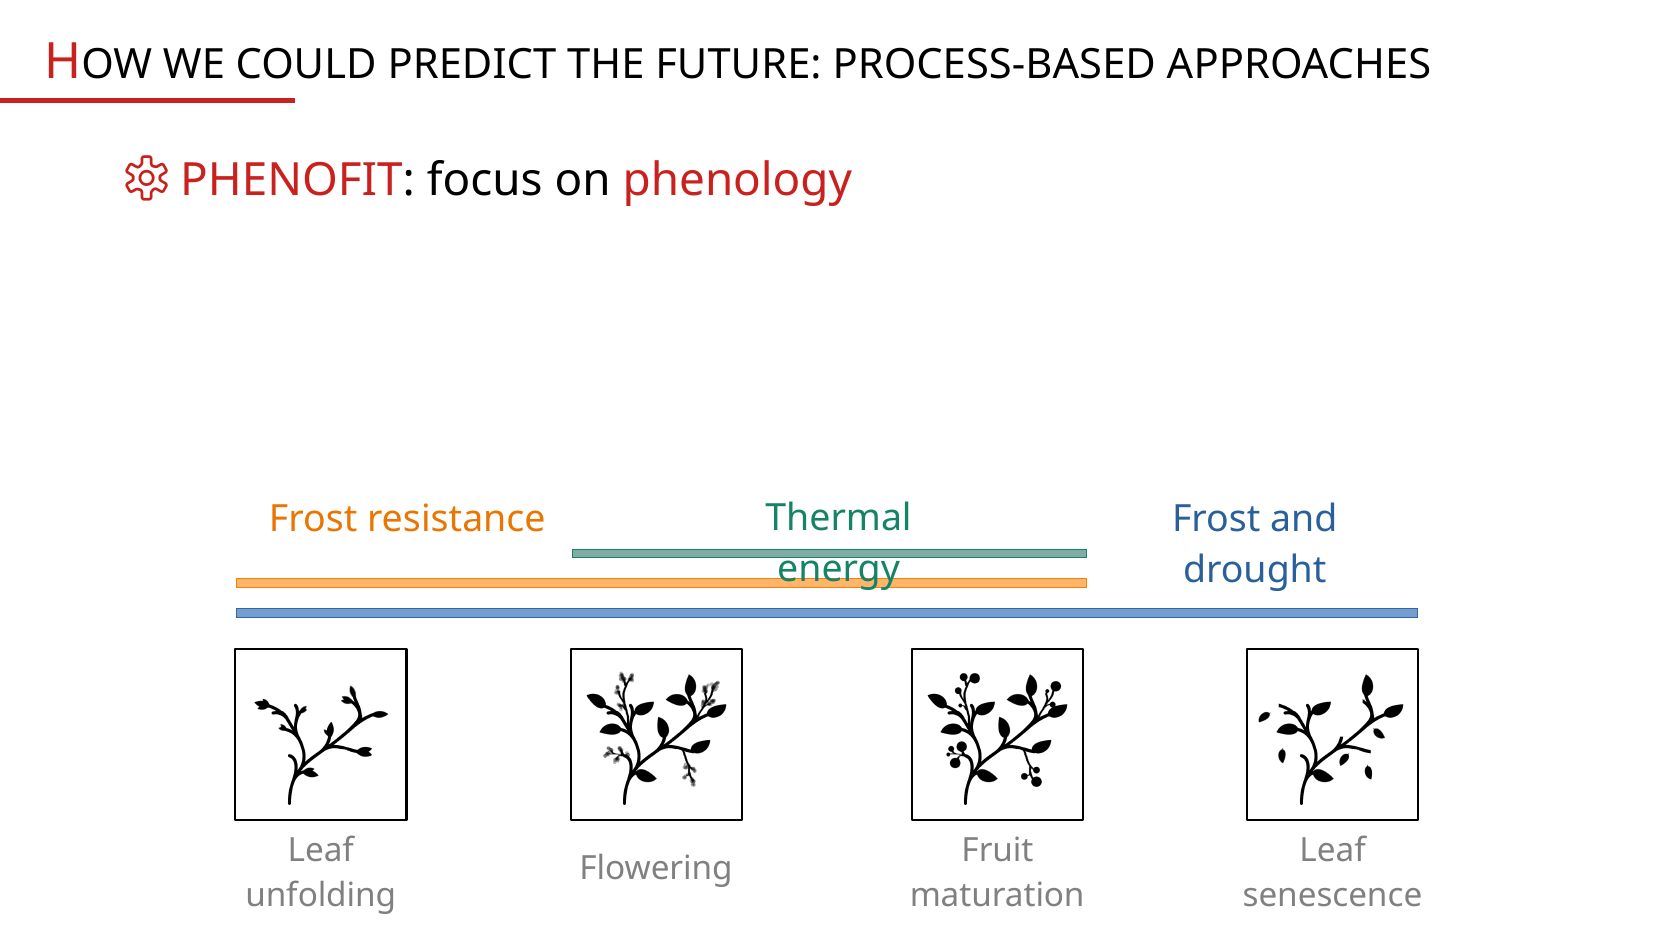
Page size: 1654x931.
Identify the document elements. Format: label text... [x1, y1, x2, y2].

text_box Leaf senescence [1227, 818, 1439, 931]
text_box HOW WE COULD PREDICT THE FUTURE: PROCESS-BASED APPROACHES [29, 0, 1625, 119]
text_box [236, 608, 1418, 618]
text_box [572, 549, 1087, 558]
text_box Leaf unfolding [215, 818, 427, 931]
picture [571, 649, 741, 819]
picture [111, 147, 182, 207]
text_box Frost resistance [230, 484, 585, 557]
text_box Thermal energy [690, 483, 987, 556]
picture [236, 649, 406, 818]
text_box Frost and drought [1092, 484, 1418, 557]
picture [912, 649, 1082, 818]
text_box Flowering [550, 836, 762, 909]
text_box [888, 578, 1087, 588]
text_box Fruit maturation [891, 818, 1104, 931]
text_box [236, 578, 874, 588]
text_box PHENOFIT: focus on phenology [165, 118, 1625, 237]
text_box [875, 578, 888, 588]
picture [1248, 649, 1418, 818]
